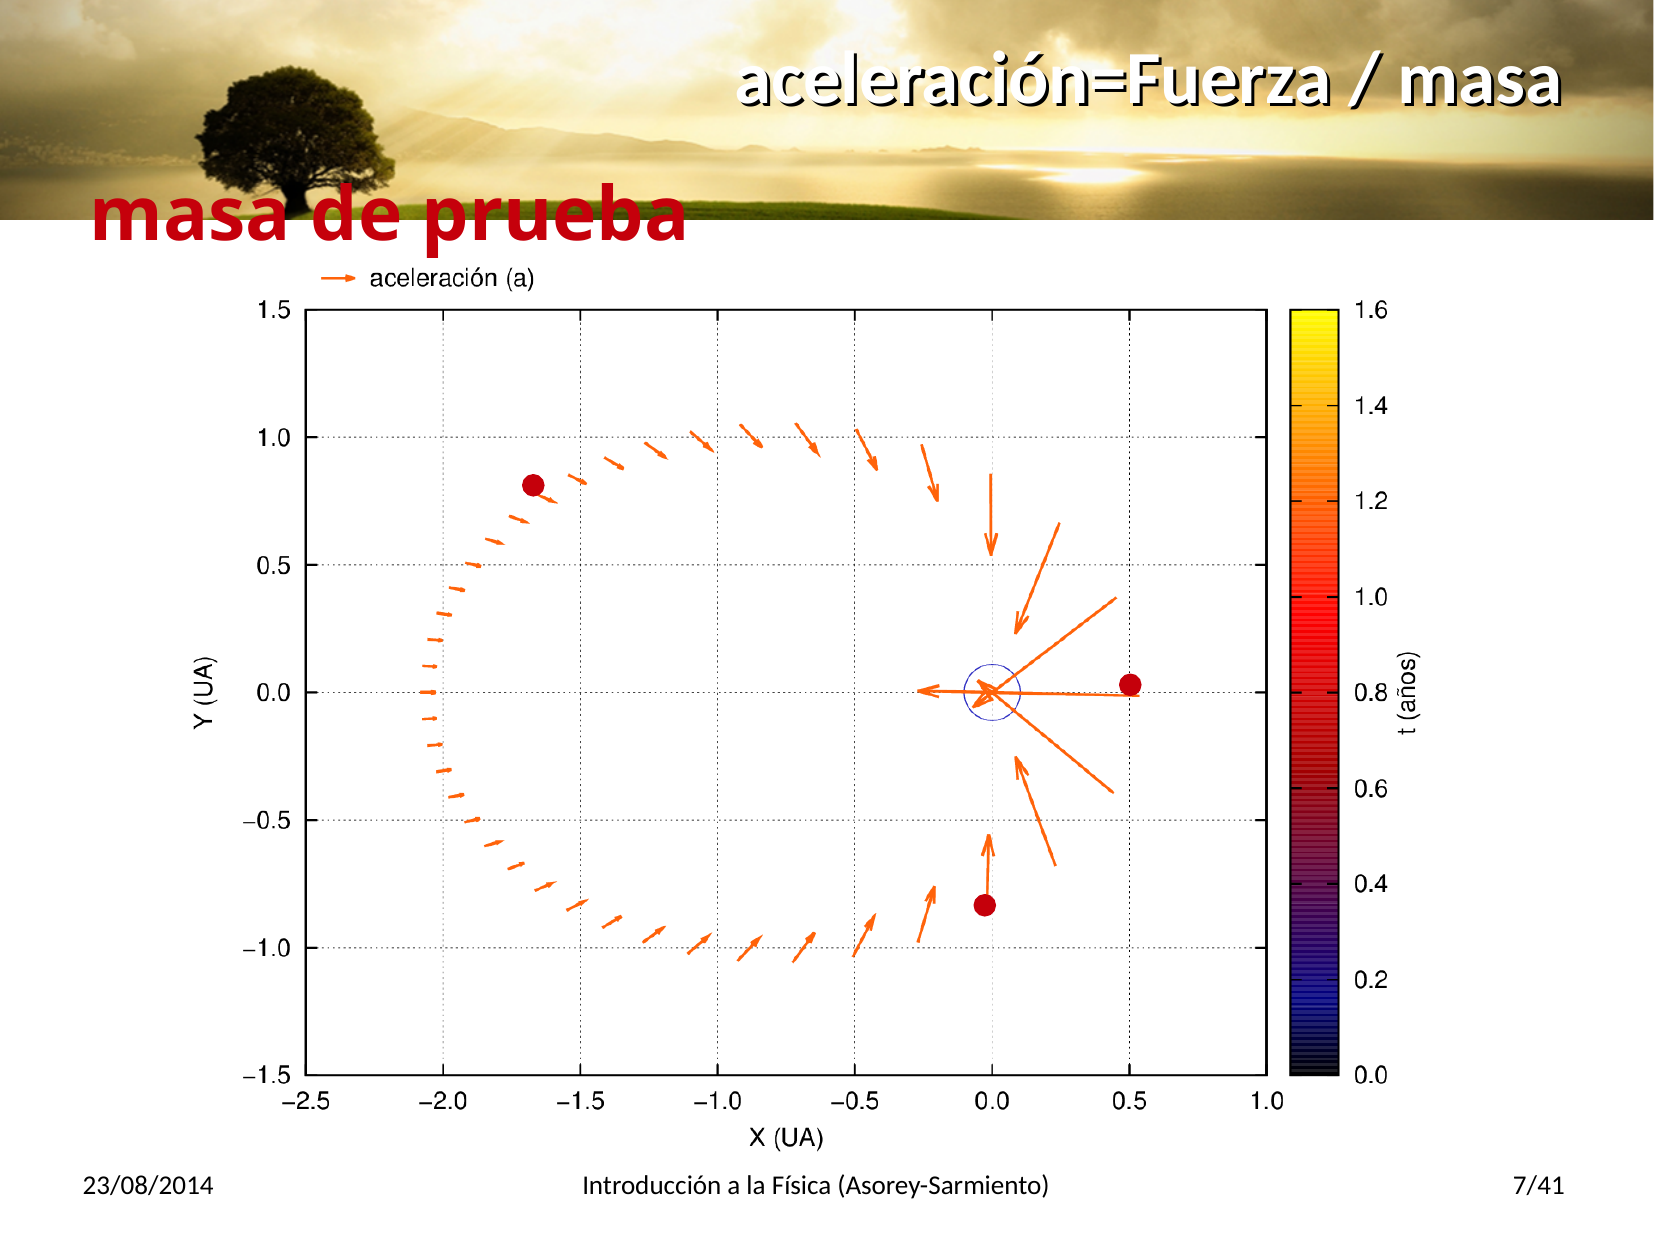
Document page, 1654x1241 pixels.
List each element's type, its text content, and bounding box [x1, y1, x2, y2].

text_box masa de prueba [75, 152, 683, 256]
text_box [523, 475, 544, 496]
title aceleración=Fuerza / masa [75, 19, 1564, 151]
text_box [975, 895, 995, 916]
text_box [1120, 675, 1141, 695]
picture [0, 0, 1654, 220]
picture [183, 254, 1470, 1156]
